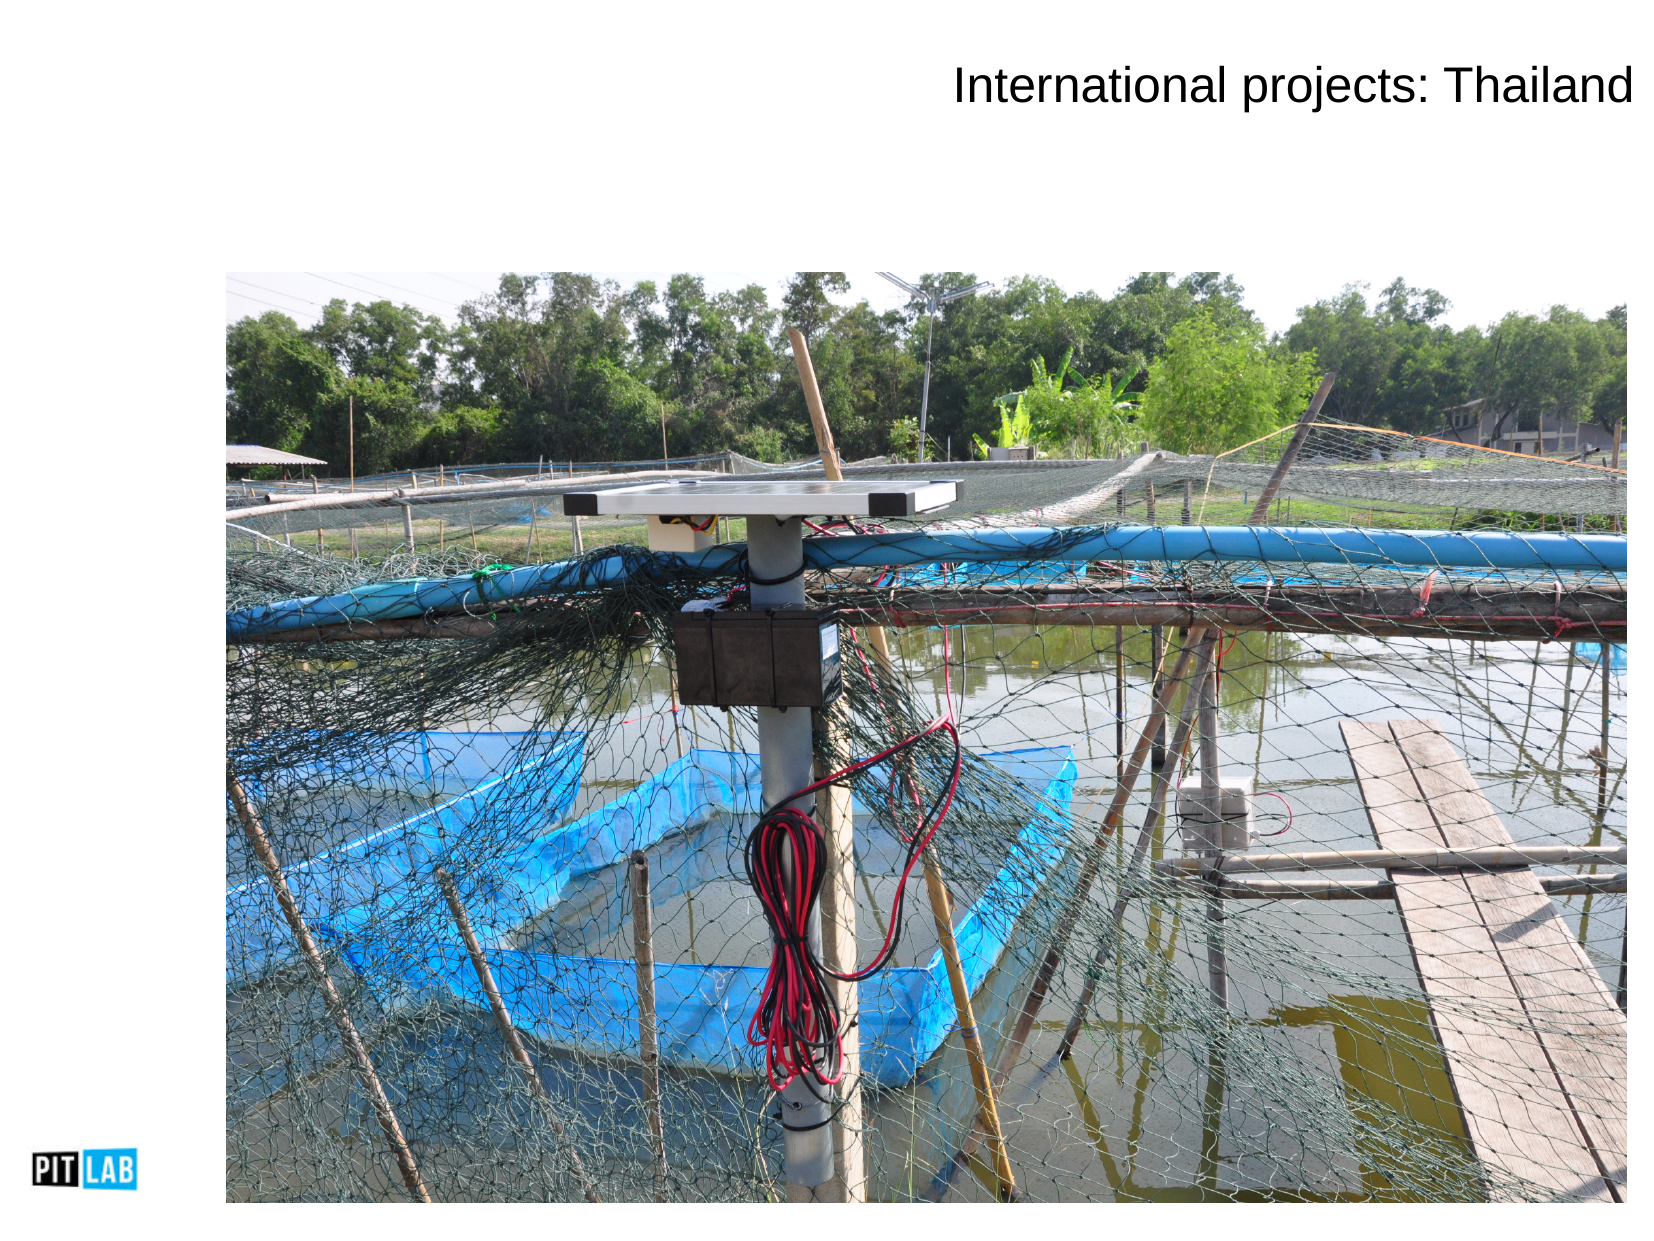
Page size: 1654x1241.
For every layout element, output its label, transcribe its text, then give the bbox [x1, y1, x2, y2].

title International projects: Thailand [82, 49, 1636, 121]
picture [4, 114, 1654, 1216]
